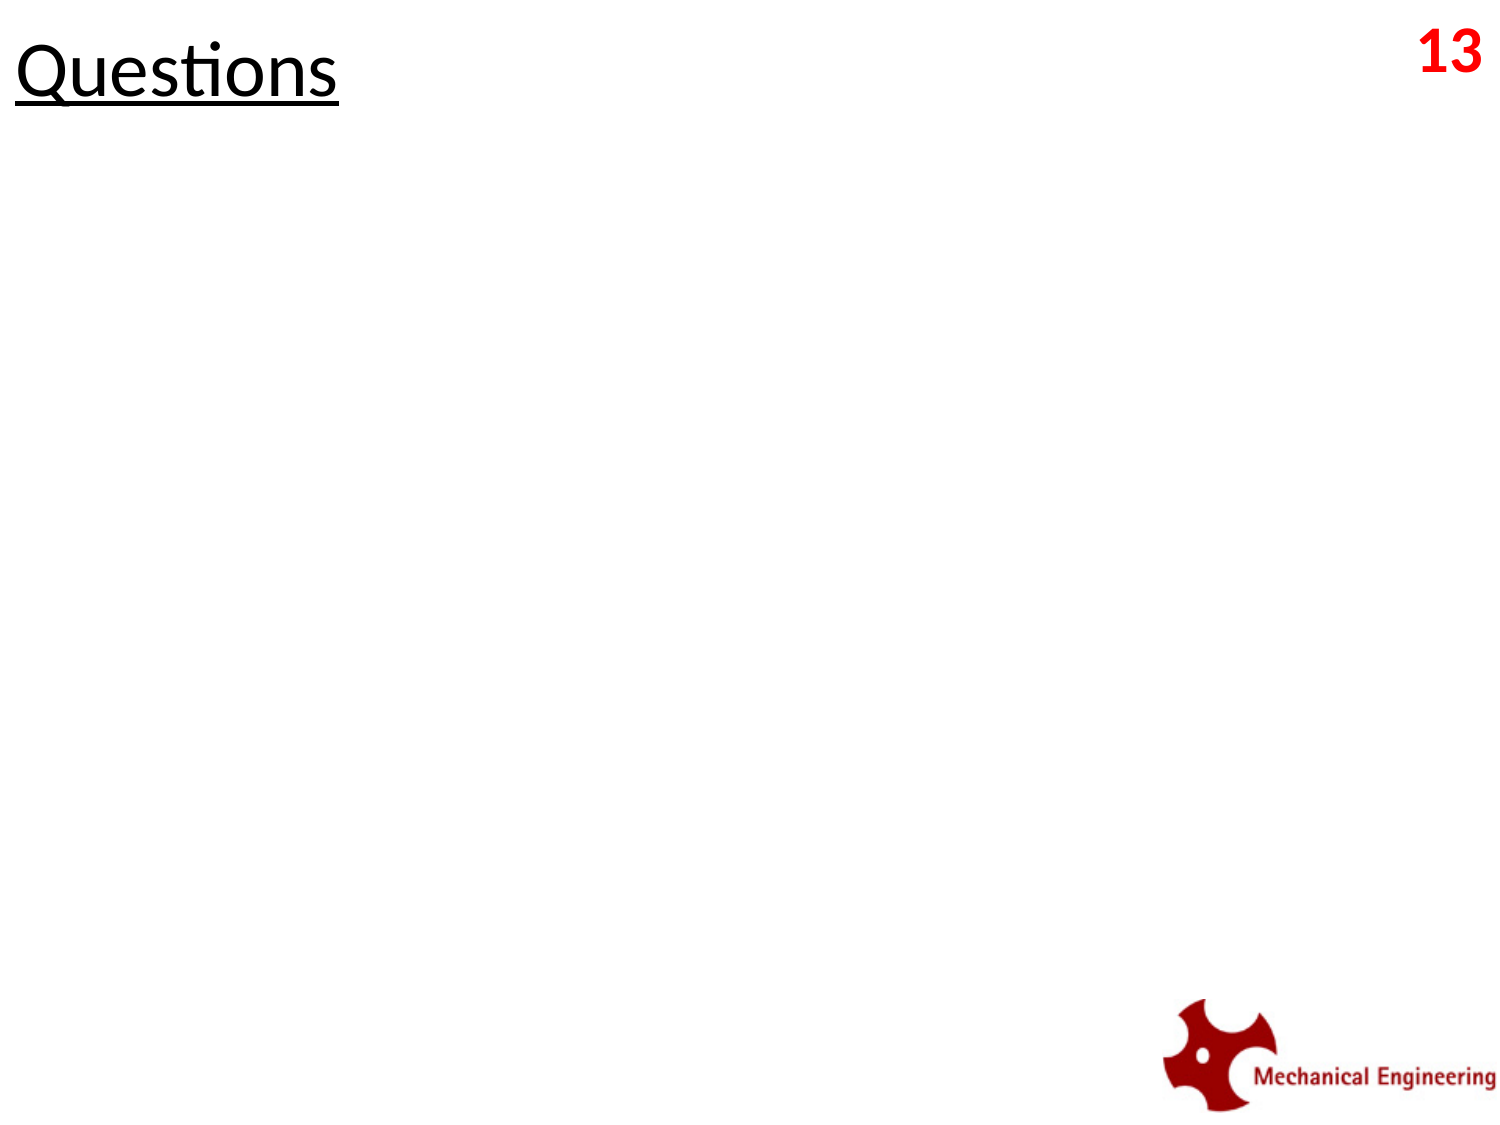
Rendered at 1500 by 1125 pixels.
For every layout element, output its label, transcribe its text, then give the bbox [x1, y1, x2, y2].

picture [1162, 999, 1497, 1113]
text_box 13 [1400, 0, 1499, 93]
title Questions [0, 0, 1441, 159]
